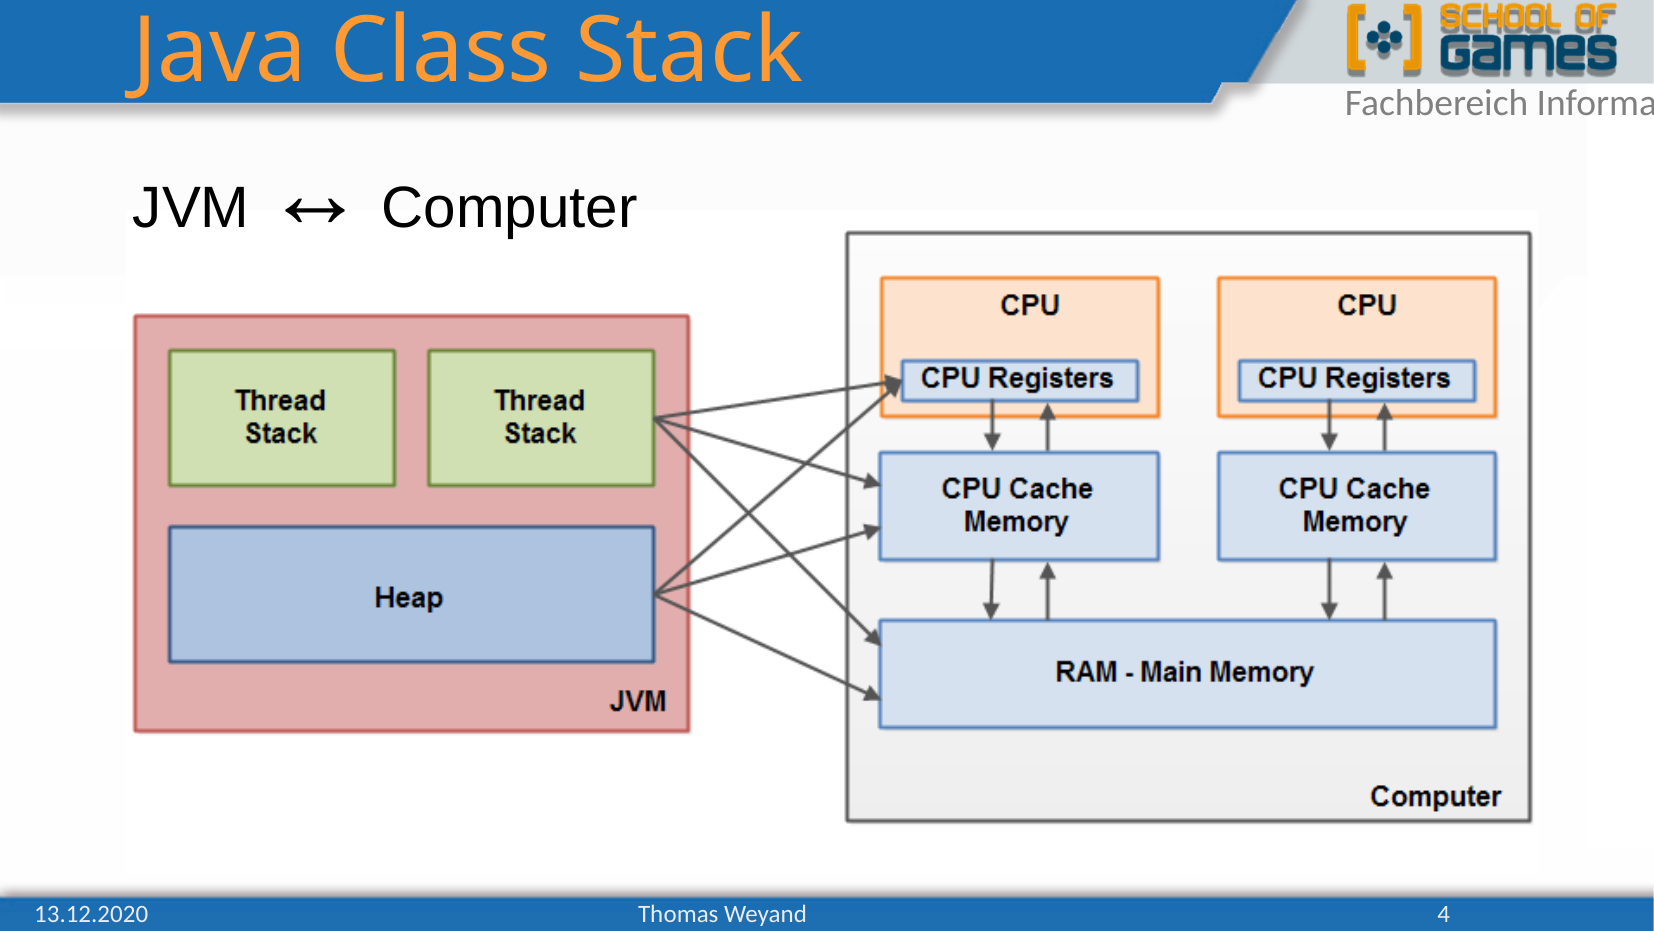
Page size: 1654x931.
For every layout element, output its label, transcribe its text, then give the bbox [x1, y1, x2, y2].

text_box <Foliennummer> [1132, 888, 1465, 931]
text_box JVM ↔ Computer [118, 129, 654, 257]
picture [126, 210, 1538, 874]
text_box Java Class Stack [118, 0, 1145, 142]
text_box 13.12.2020 [19, 888, 352, 931]
picture [1644, 107, 1651, 113]
text_box Thomas Weyand [449, 888, 997, 931]
picture [1274, 0, 1654, 191]
